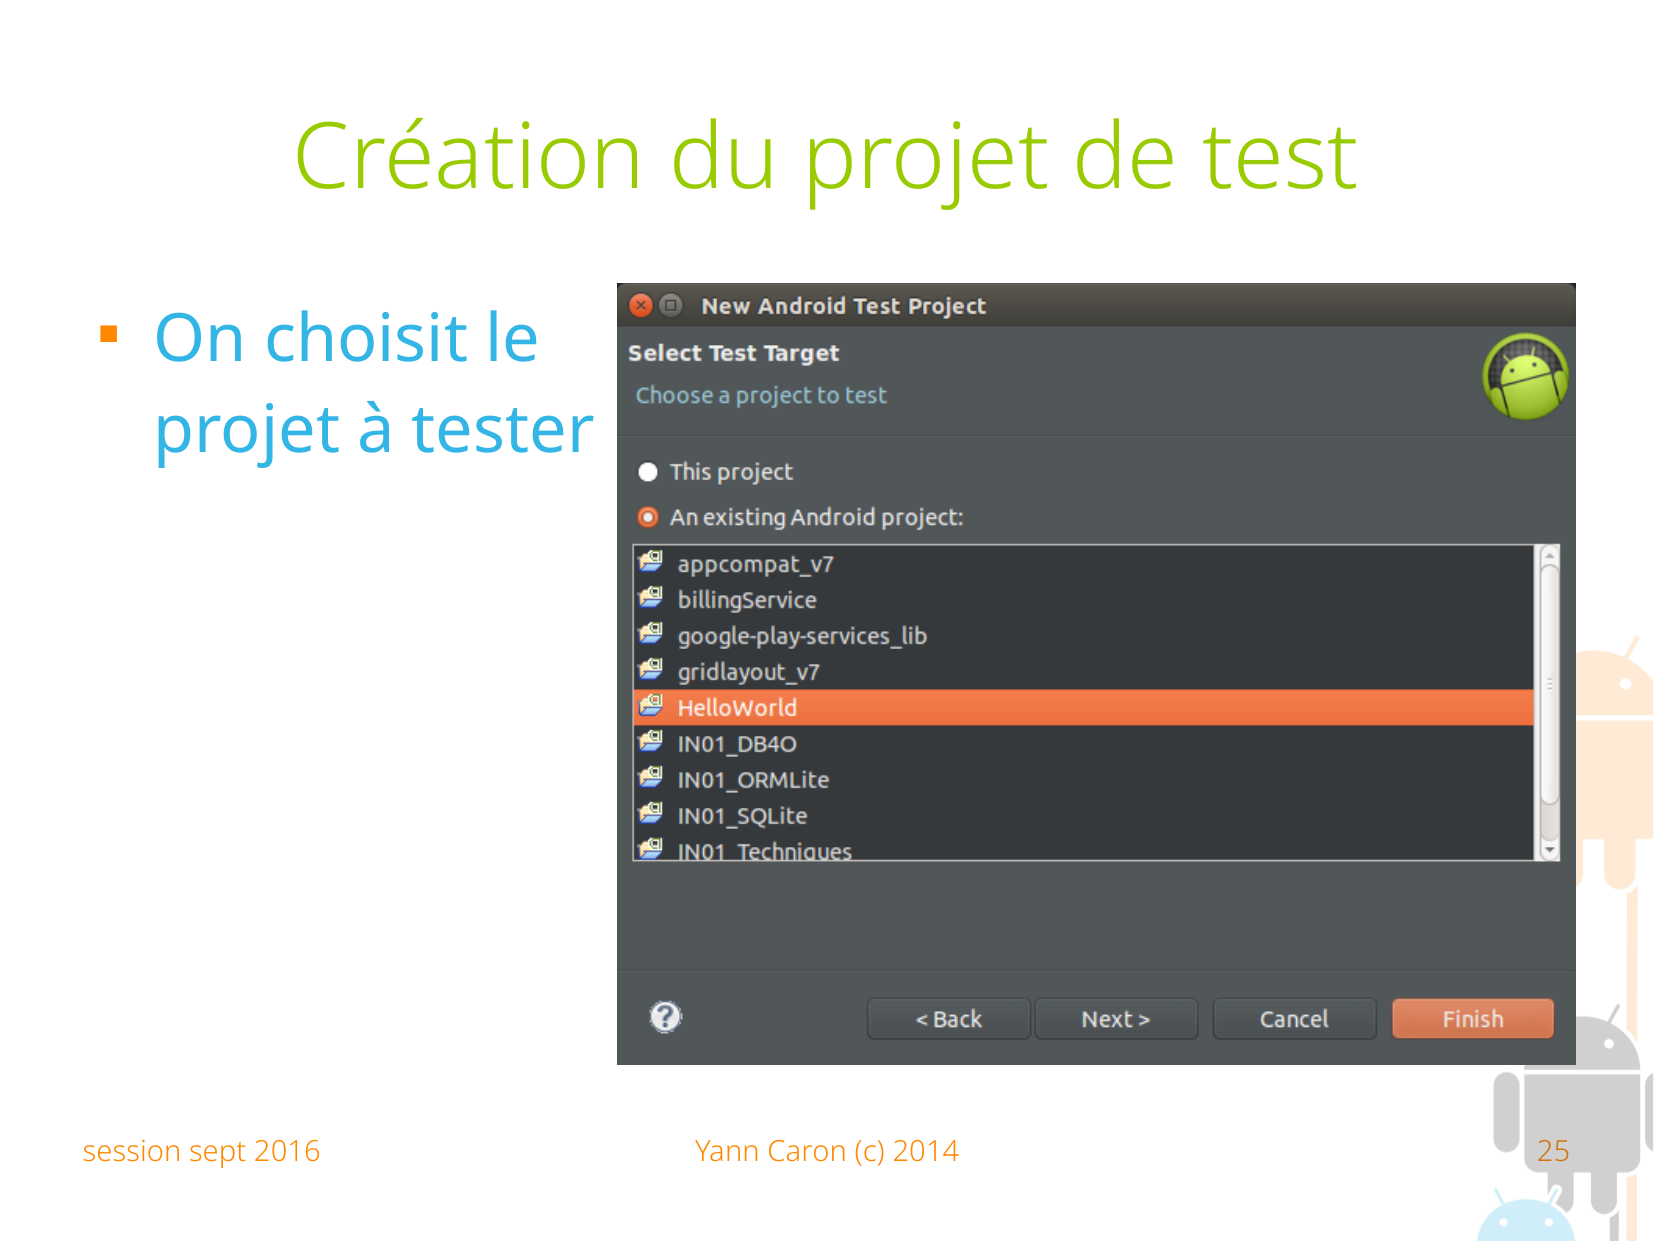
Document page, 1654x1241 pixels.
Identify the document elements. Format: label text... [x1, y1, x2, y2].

title Création du projet de test [82, 49, 1571, 257]
list On choisit le projet à tester [82, 290, 617, 1010]
picture [240, 283, 1654, 1241]
